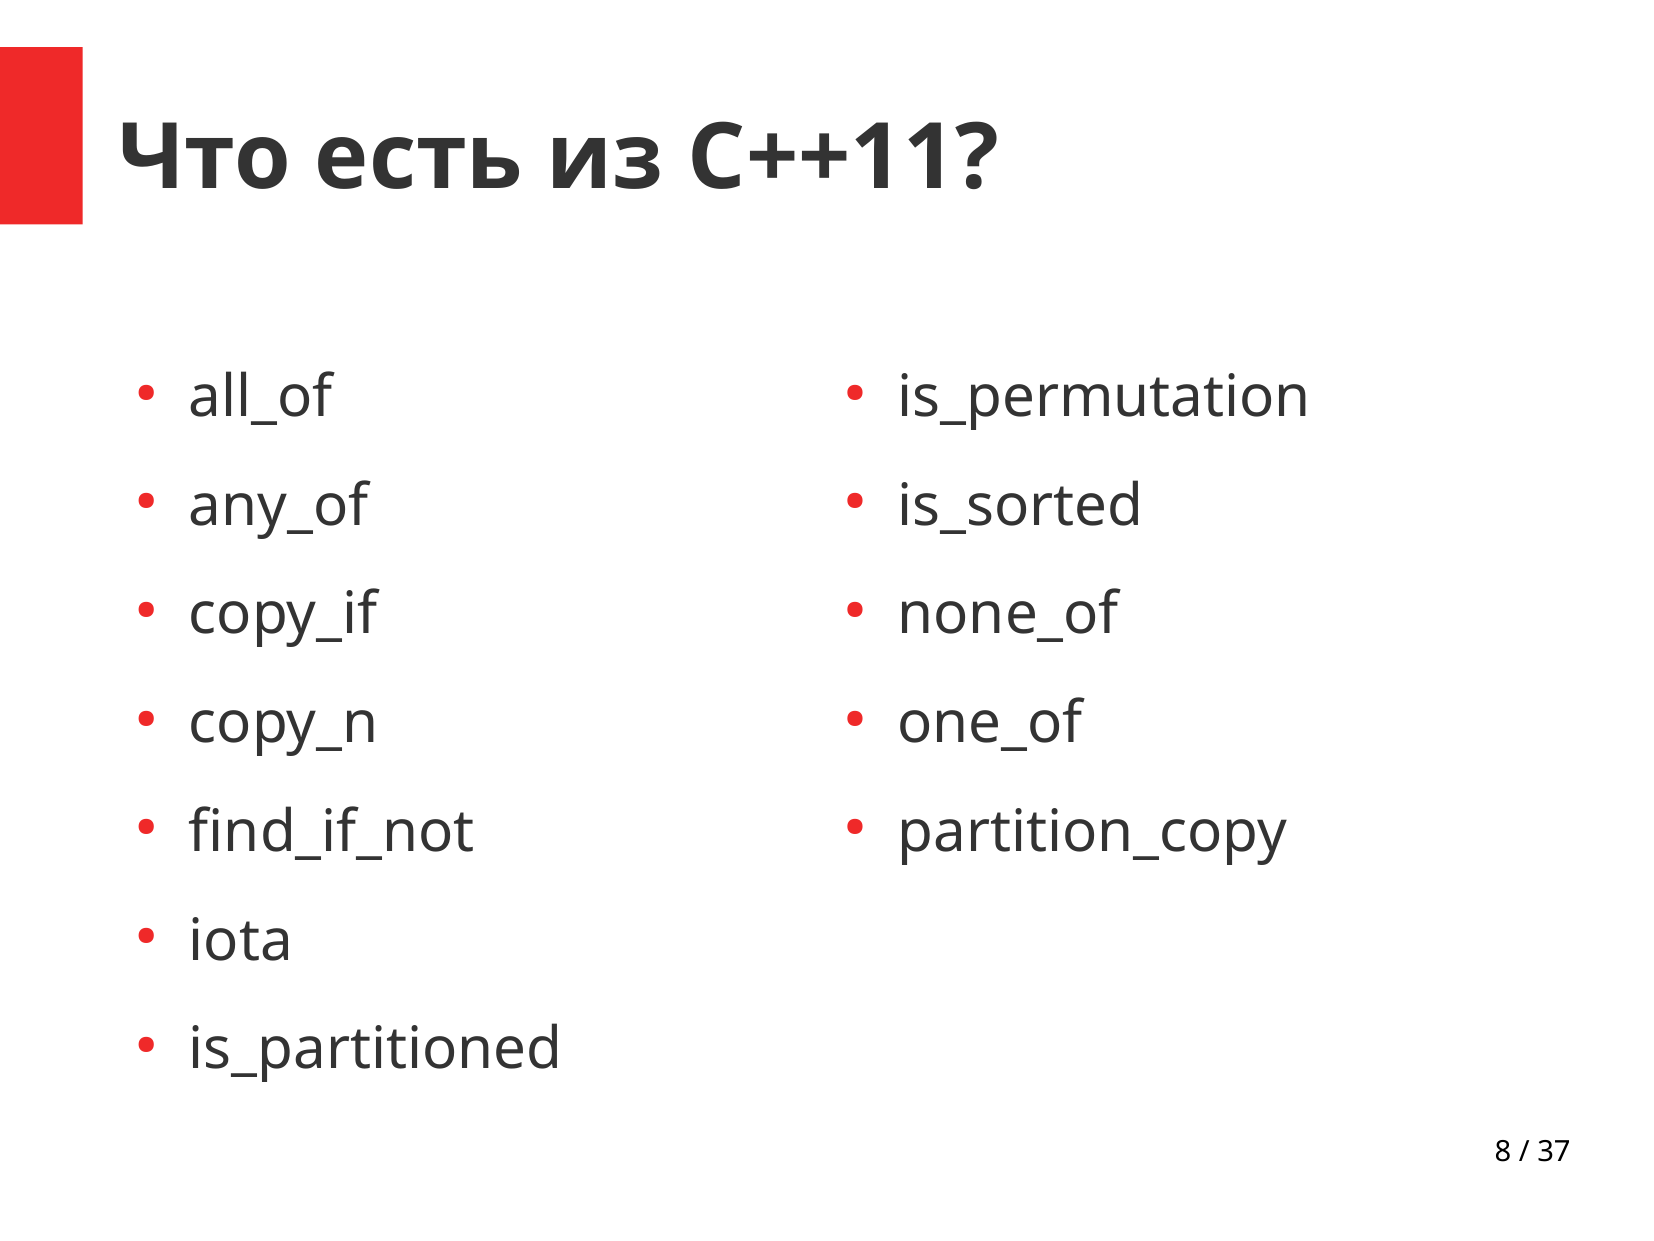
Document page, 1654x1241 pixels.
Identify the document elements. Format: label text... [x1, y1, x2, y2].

list all_of any_of copy_if copy_n find_if_not iota is_partitioned [118, 354, 768, 1087]
title Что есть из C++11? [118, 49, 1571, 257]
list is_permutation is_sorted none_of one_of partition_copy [826, 354, 1477, 1087]
